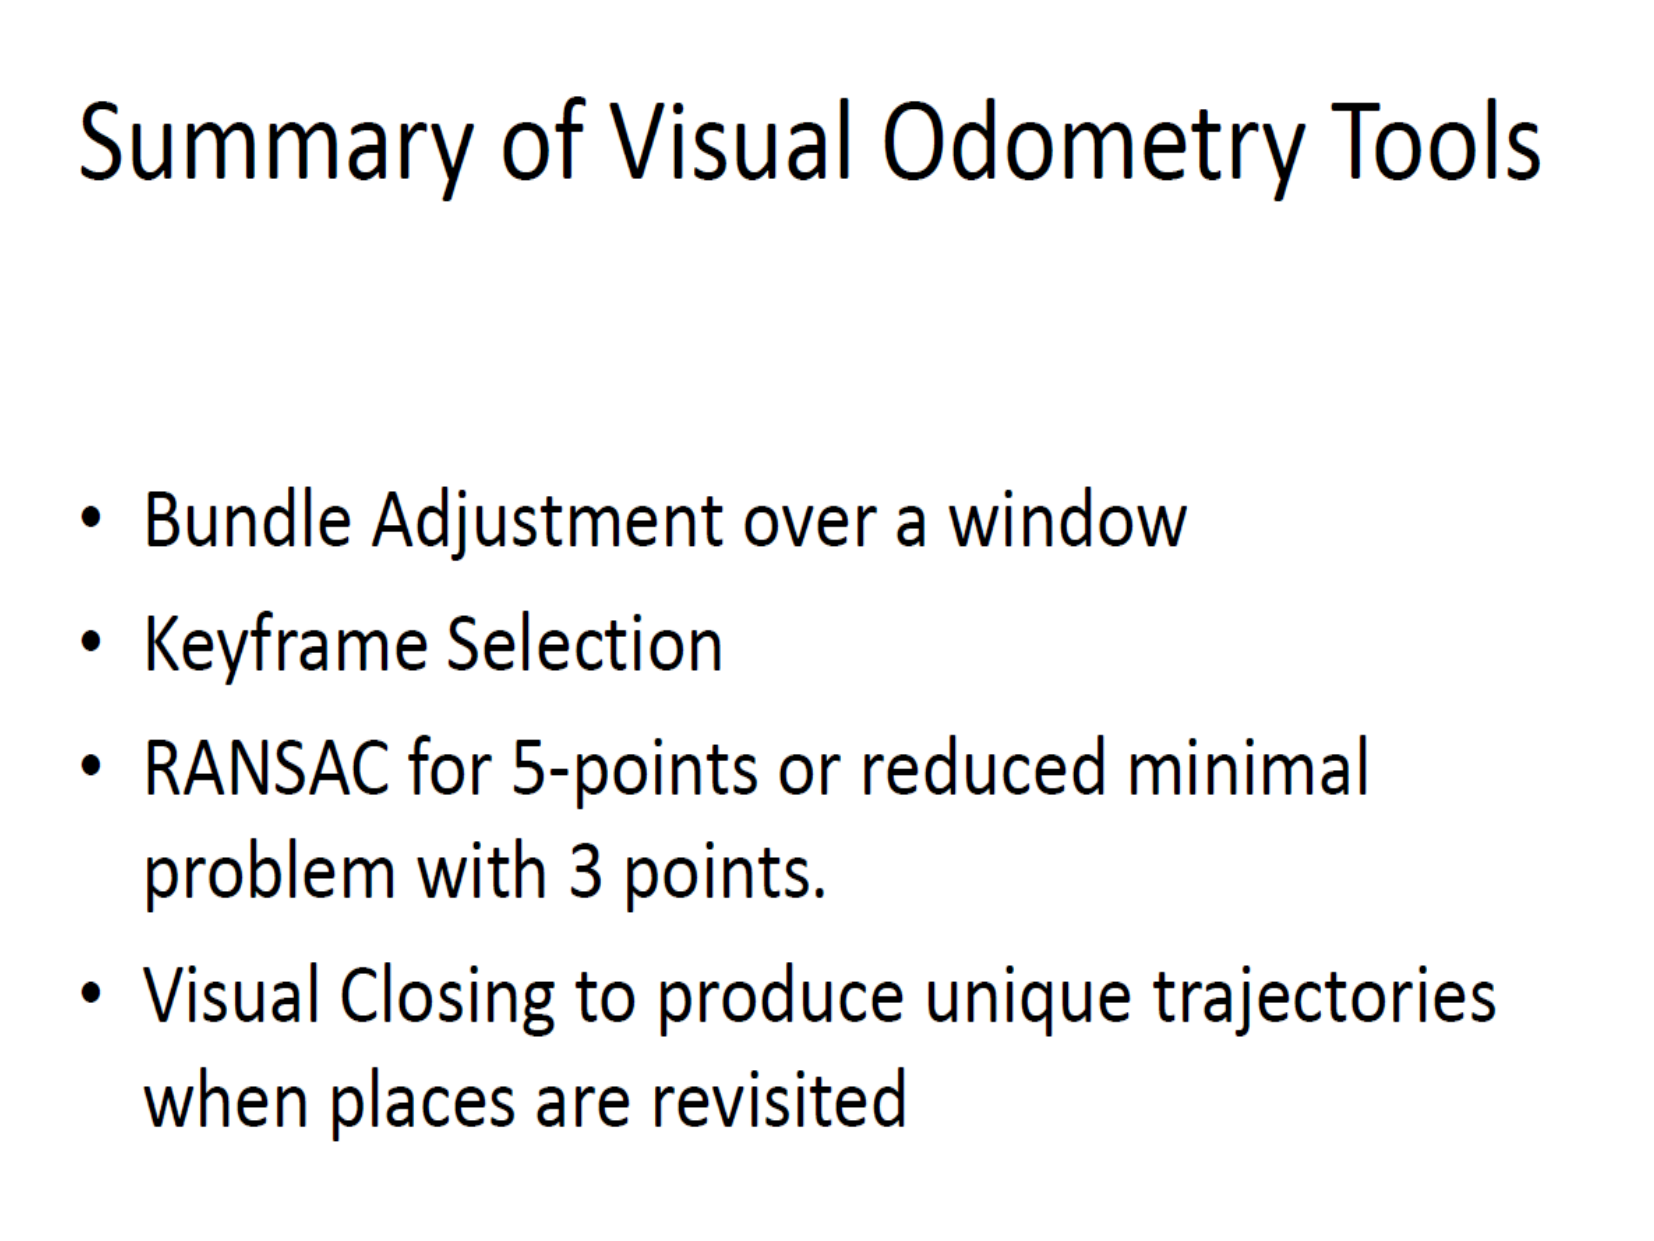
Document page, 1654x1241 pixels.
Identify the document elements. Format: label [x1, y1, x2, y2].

picture [47, 58, 1607, 1219]
